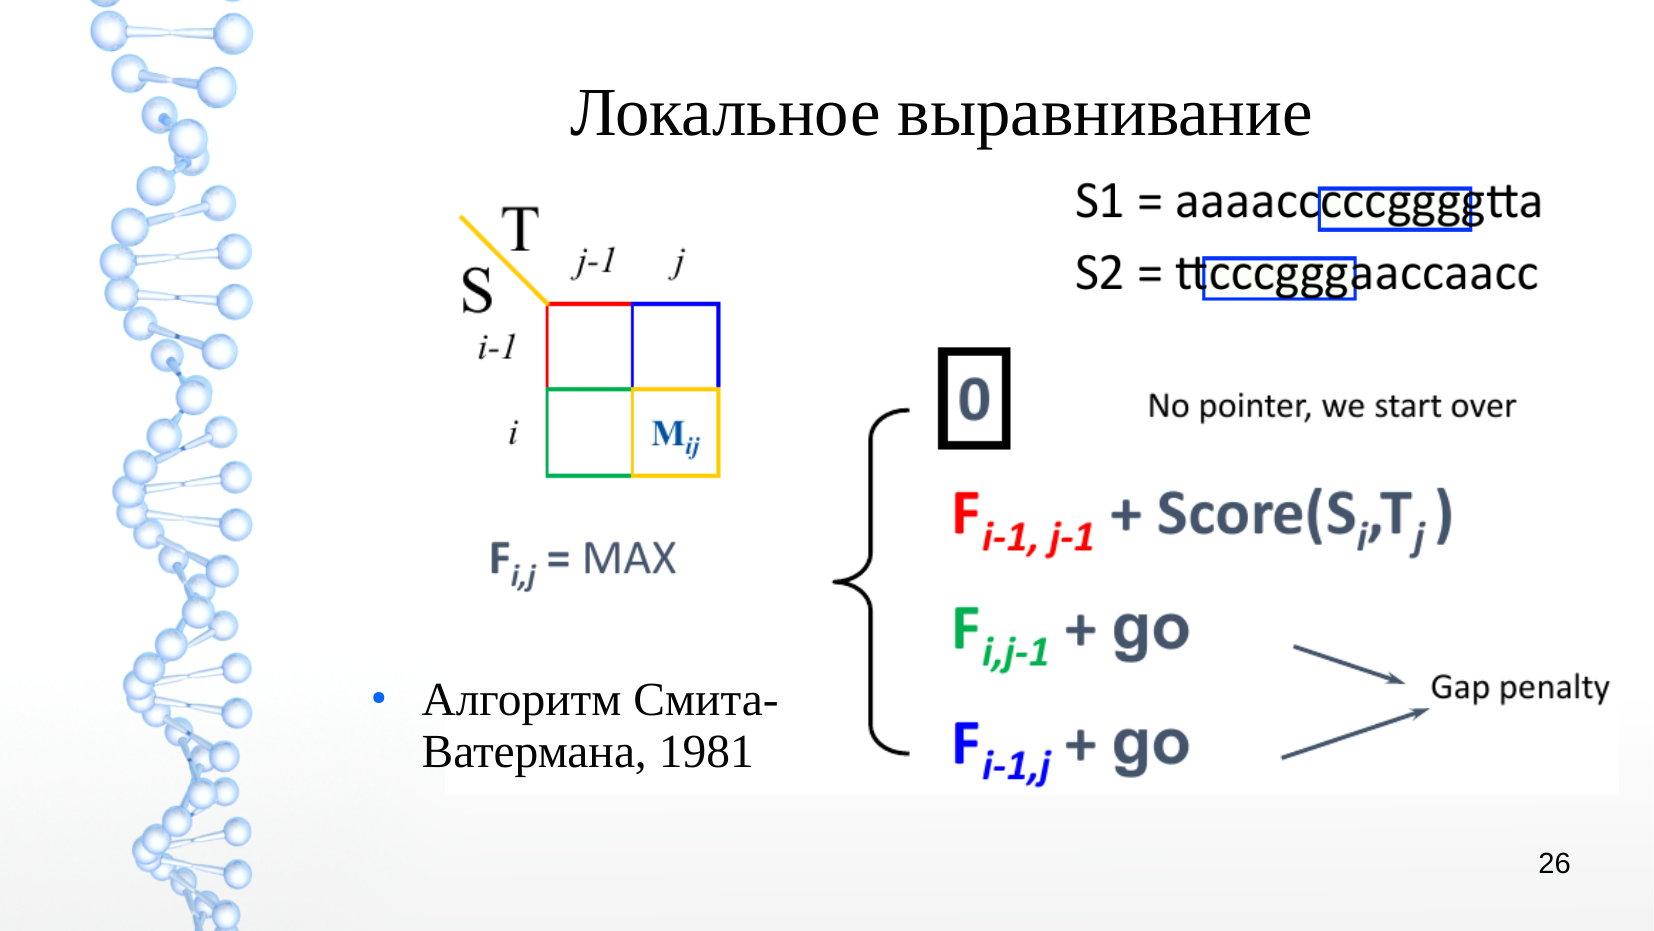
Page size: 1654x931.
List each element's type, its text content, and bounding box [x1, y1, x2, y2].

list Алгоритм Смита-Ватермана, 1981 [354, 673, 851, 780]
title Локальное выравнивание [277, 35, 1607, 189]
picture [0, 0, 1654, 931]
